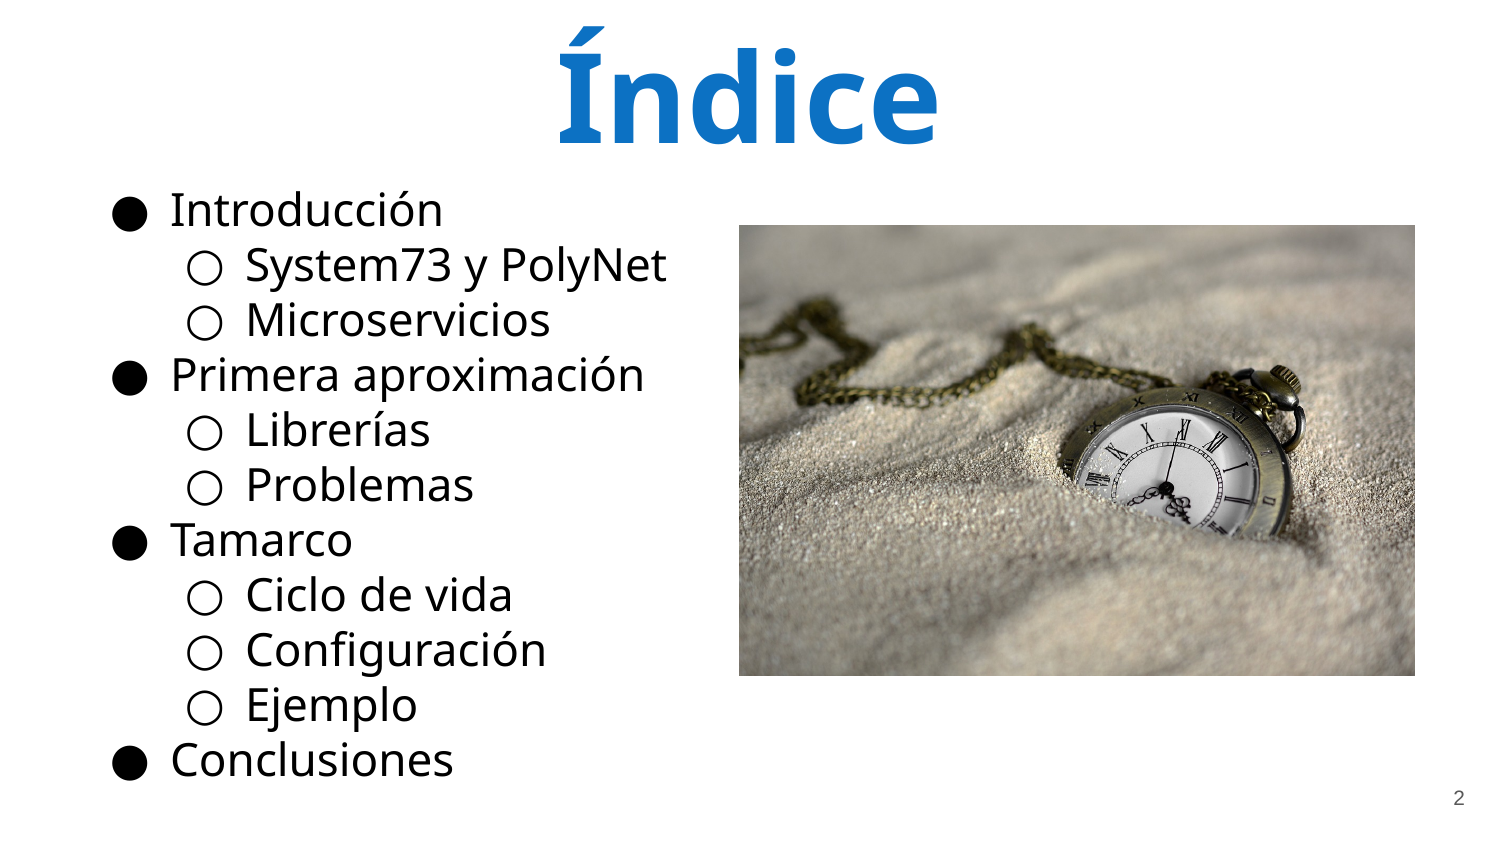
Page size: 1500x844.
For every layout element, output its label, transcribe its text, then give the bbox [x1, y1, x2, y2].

picture [739, 225, 1415, 676]
text_box Introducción System73 y PolyNet Microservicios Primera aproximación Librerías Problemas Tamarco Ciclo de vida Configuración Ejemplo Conclusiones [80, 165, 727, 806]
slide_number <number> [1389, 764, 1480, 830]
title Índice [519, 18, 980, 184]
